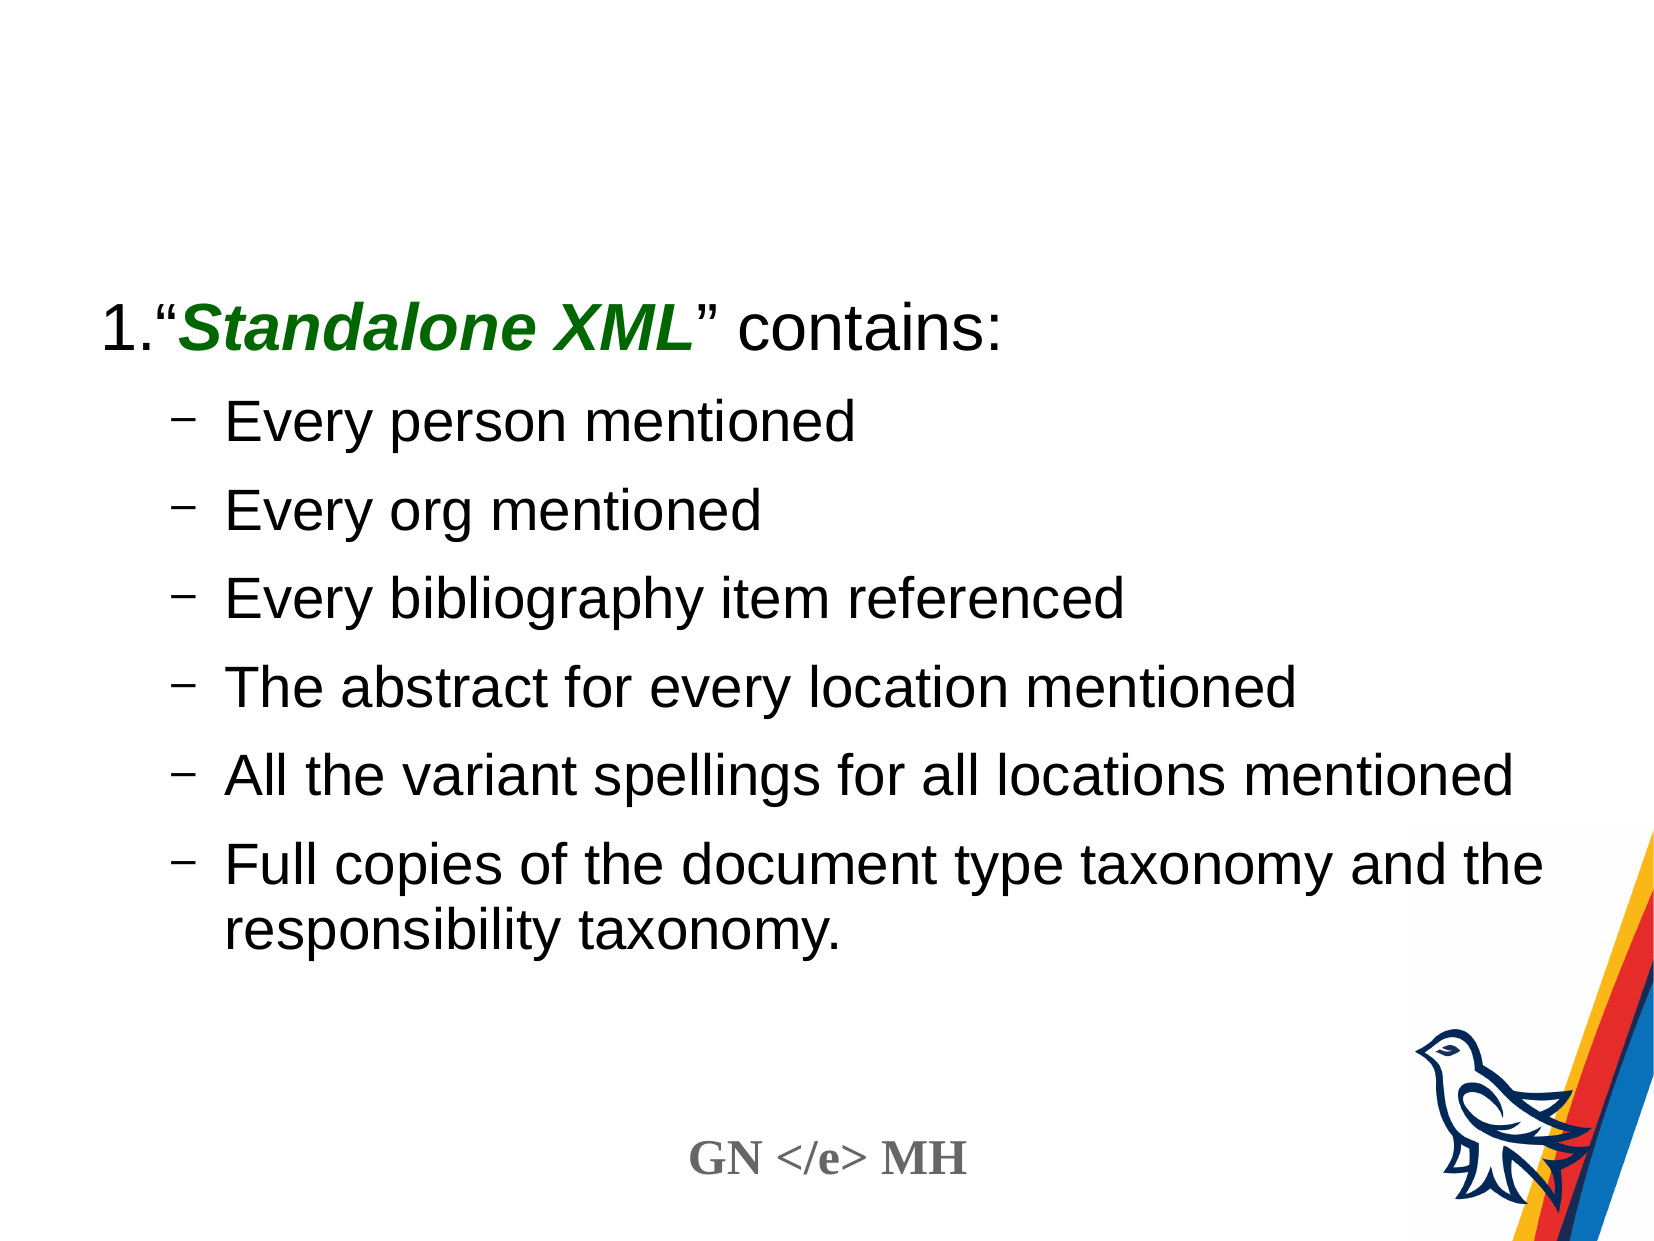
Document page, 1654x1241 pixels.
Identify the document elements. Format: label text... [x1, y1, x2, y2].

list “Standalone XML” contains: Every person mentioned Every org mentioned Every bibliography item referenced The abstract for every location mentioned All the variant spellings for all locations mentioned Full copies of the document type taxonomy and the responsibility taxonomy. [82, 290, 1571, 1010]
picture [1407, 820, 1654, 1241]
